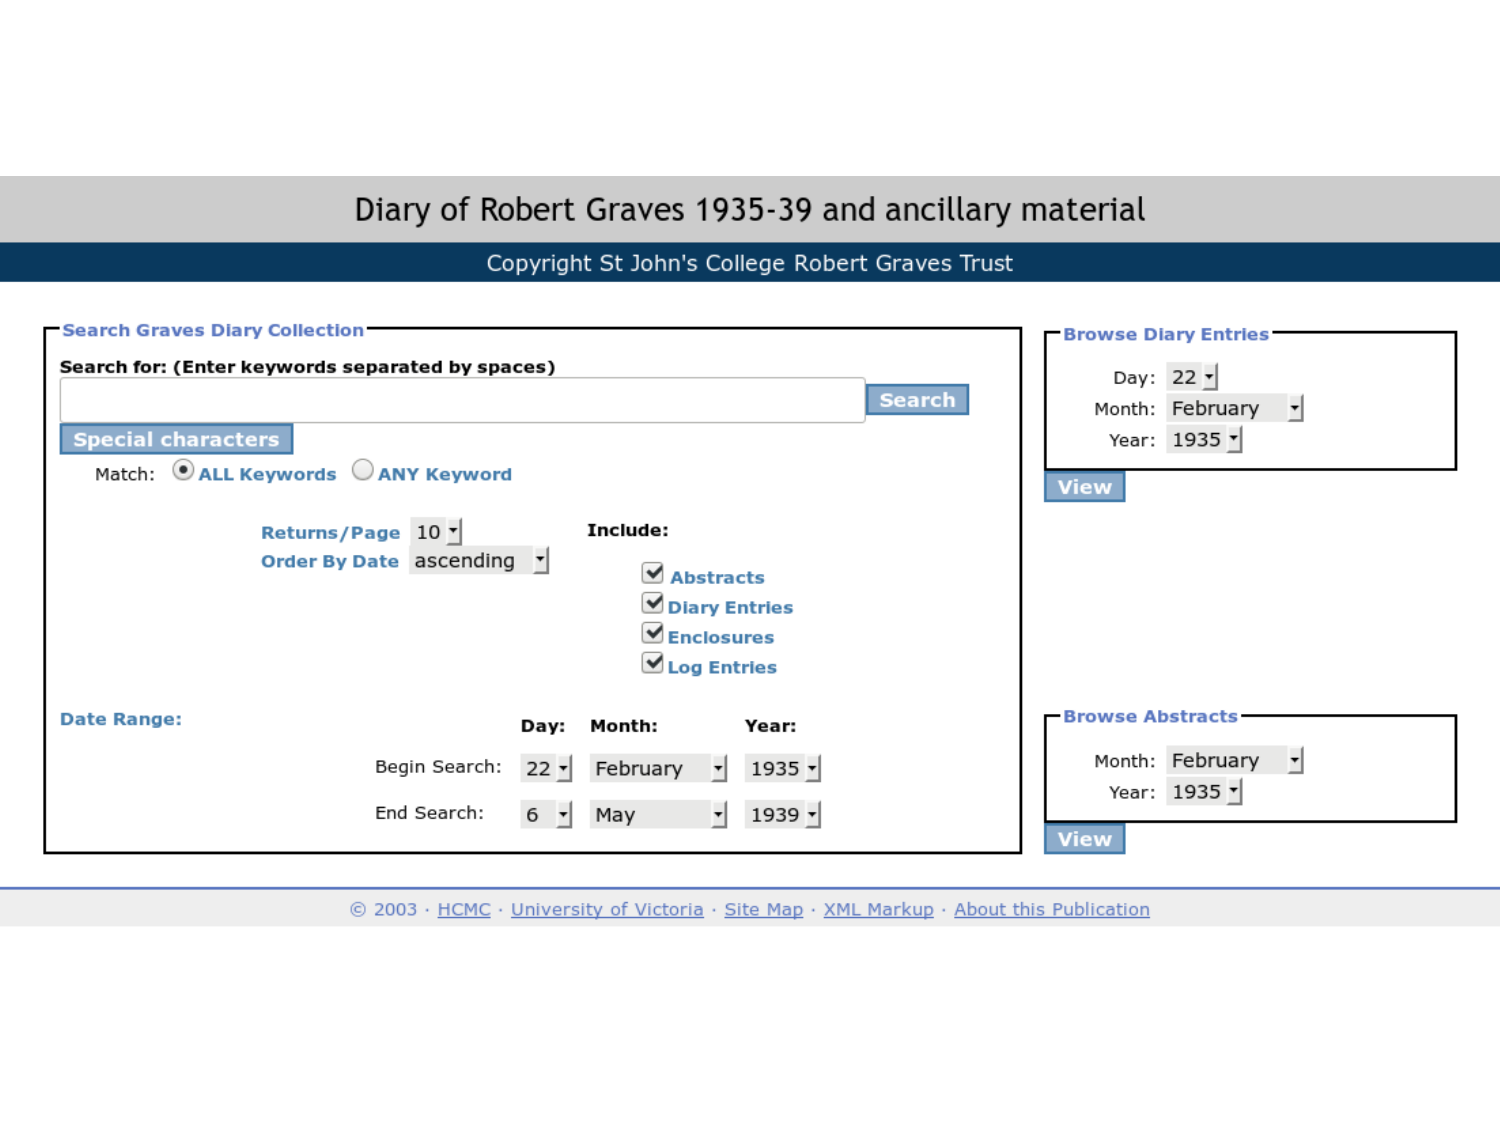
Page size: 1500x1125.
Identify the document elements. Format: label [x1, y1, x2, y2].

picture [0, 176, 1500, 951]
